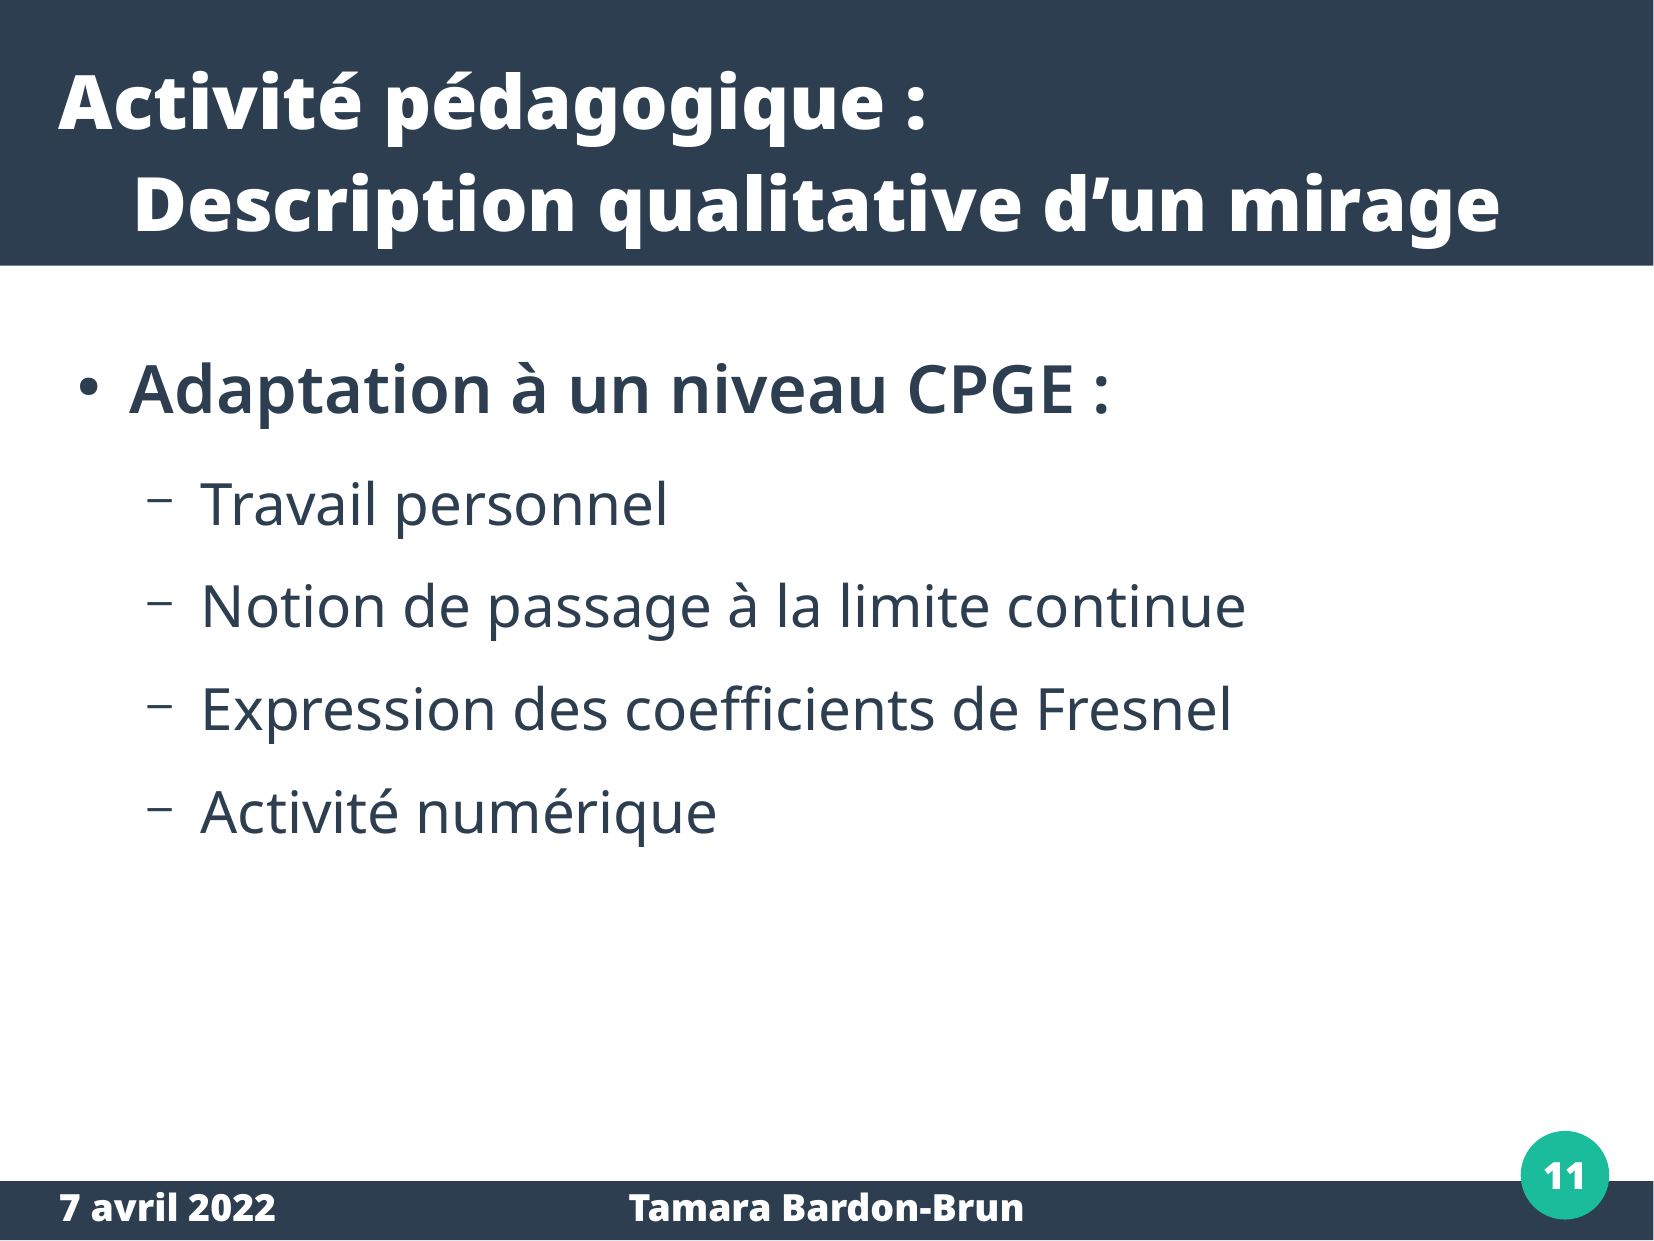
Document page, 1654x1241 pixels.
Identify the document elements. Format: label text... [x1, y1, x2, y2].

title Activité pédagogique : Description qualitative d’un mirage [59, 49, 1595, 207]
list Adaptation à un niveau CPGE : Travail personnel Notion de passage à la limite continue Expression des coefficients de Fresnel Activité numérique [59, 342, 1595, 993]
